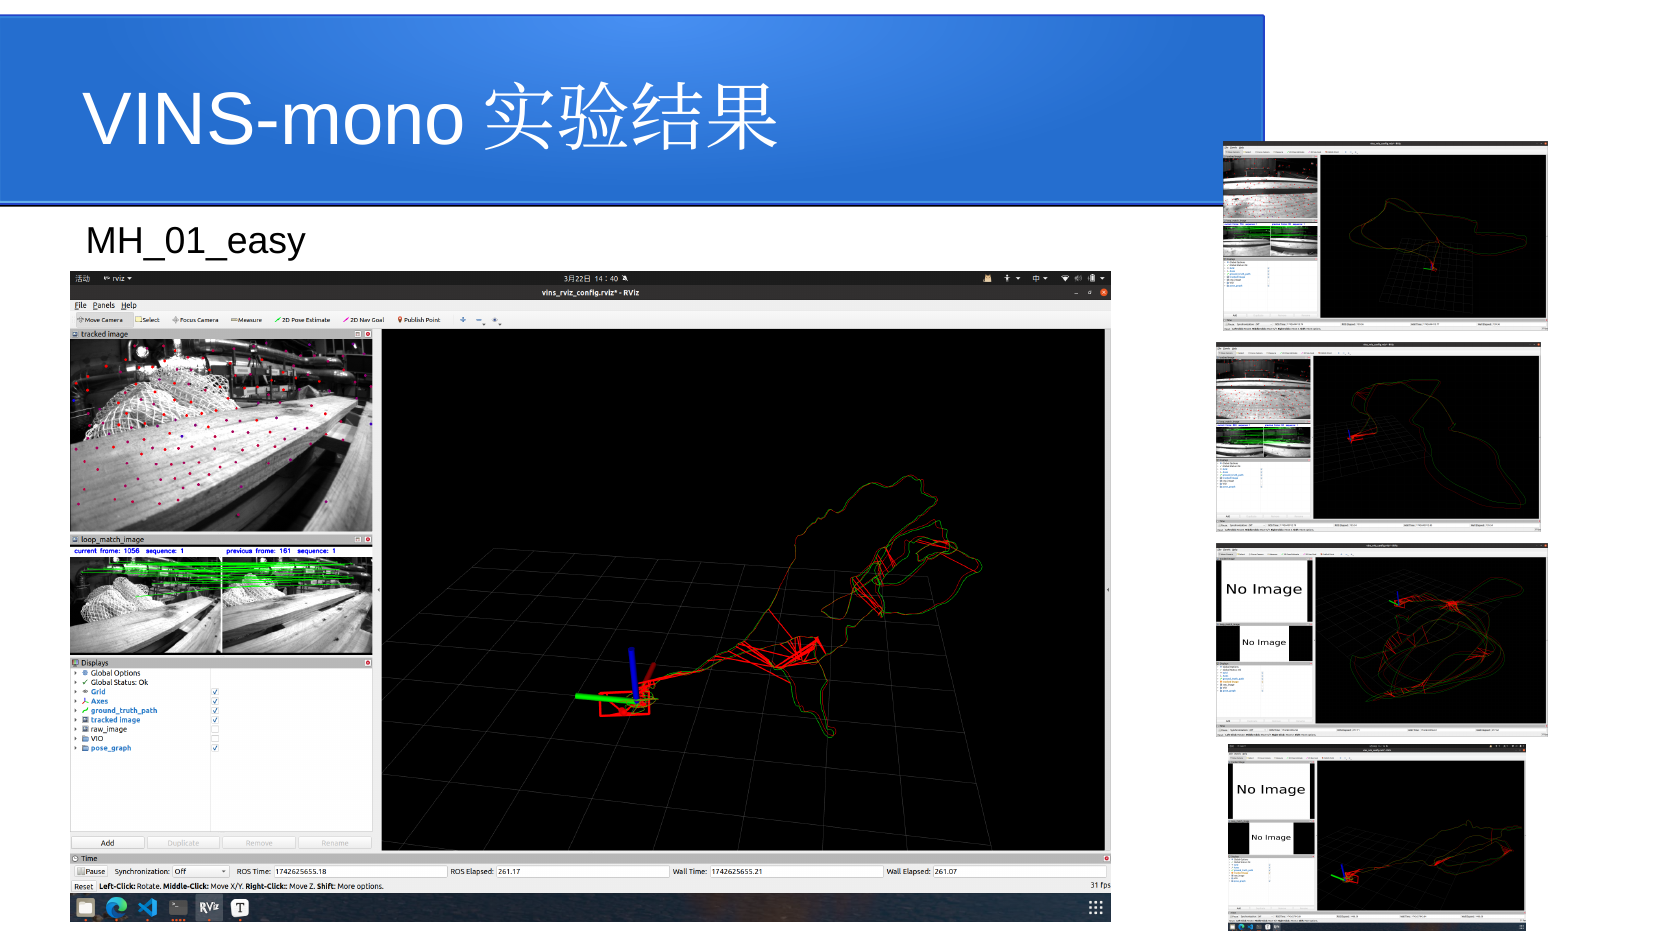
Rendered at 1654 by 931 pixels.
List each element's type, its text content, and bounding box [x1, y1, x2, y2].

picture [1216, 543, 1548, 737]
picture [1228, 744, 1526, 931]
picture [70, 271, 1111, 922]
text_box MH_01_easy [70, 212, 378, 270]
picture [1216, 342, 1541, 532]
title VINS-mono实验结果 [82, 35, 1235, 189]
picture [1223, 141, 1548, 331]
